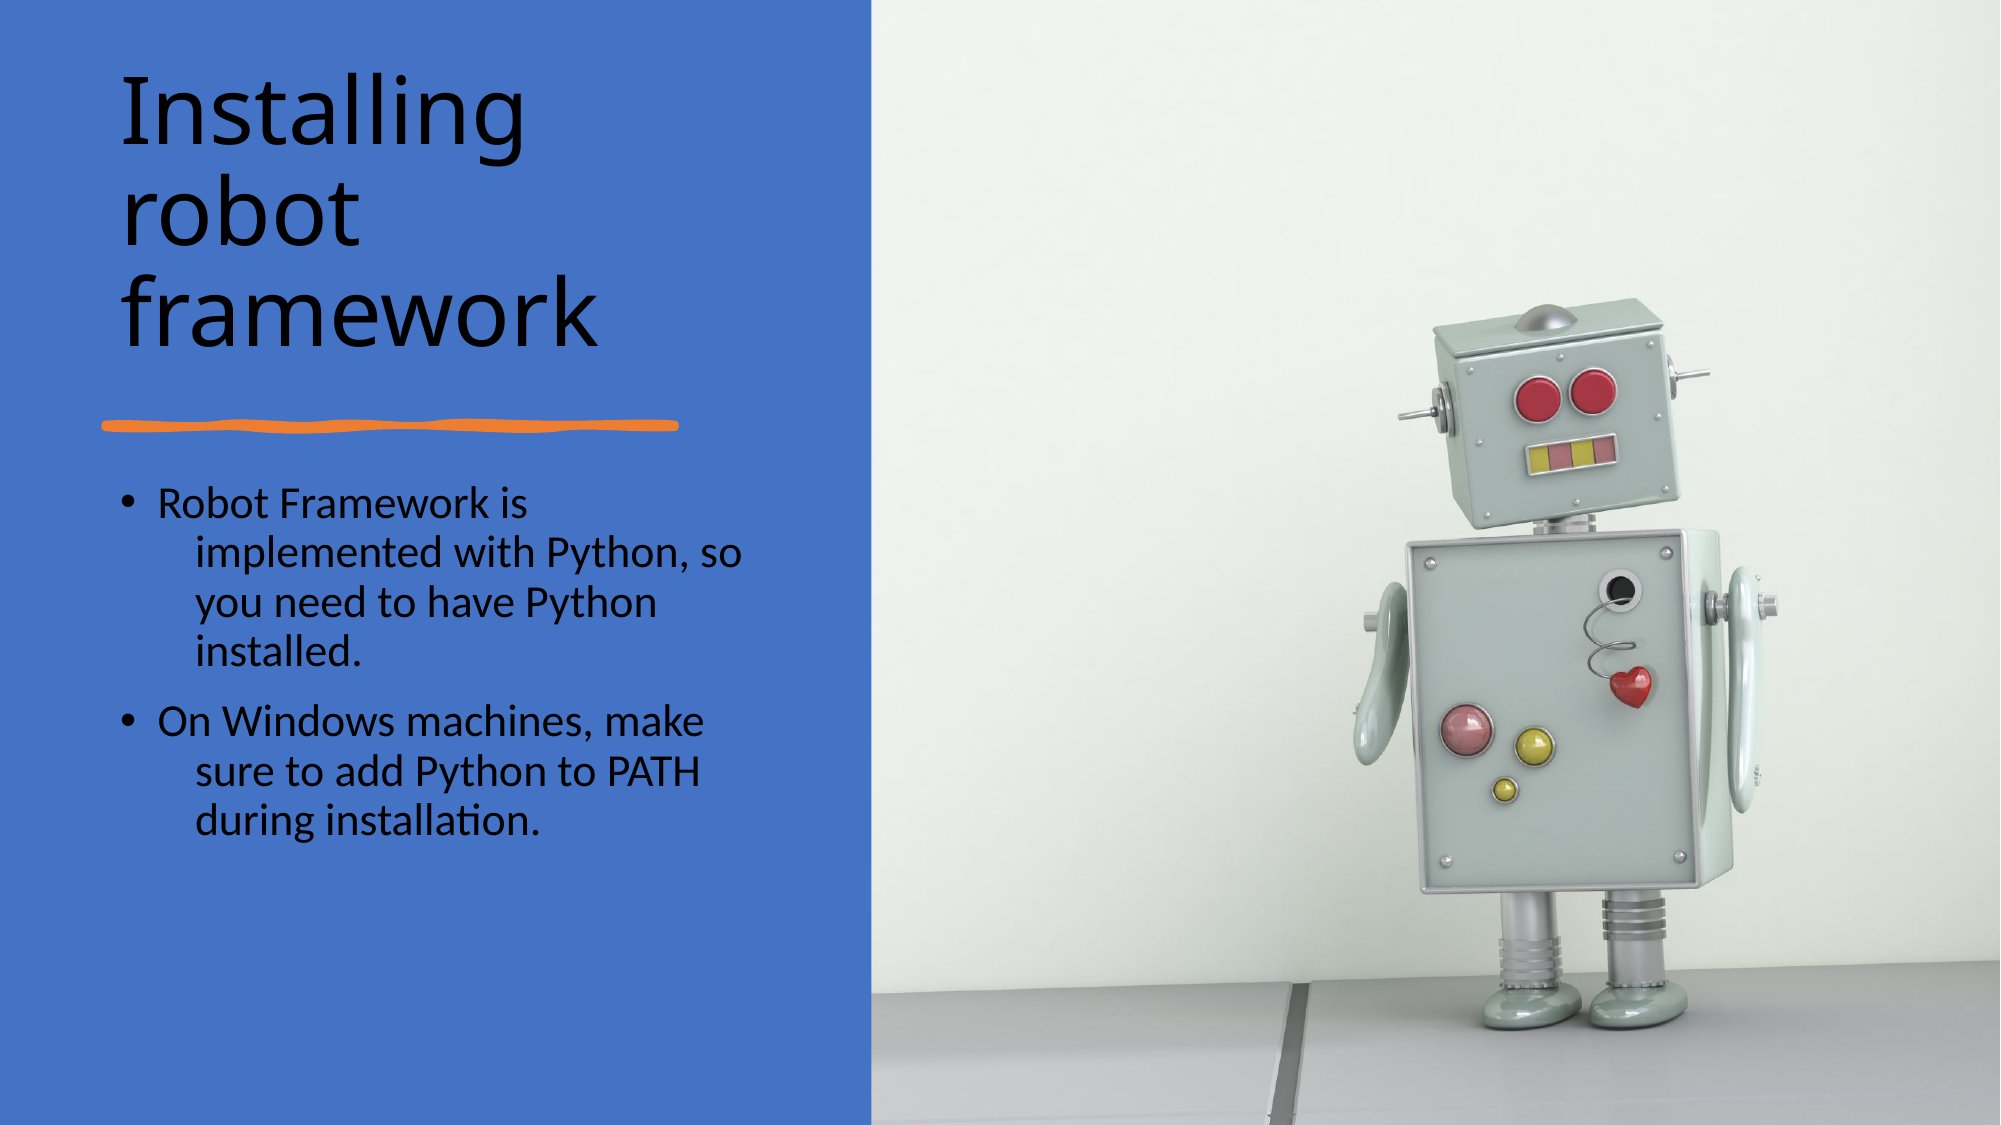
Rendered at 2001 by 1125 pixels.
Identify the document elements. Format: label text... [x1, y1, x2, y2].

picture [871, 0, 2000, 1125]
list Robot Framework is implemented with Python, so you need to have Python installed. On Windows machines, make sure to add Python to PATH during installation. [105, 471, 802, 1016]
title Installing robot framework [105, 53, 822, 375]
text_box [0, 0, 871, 1125]
